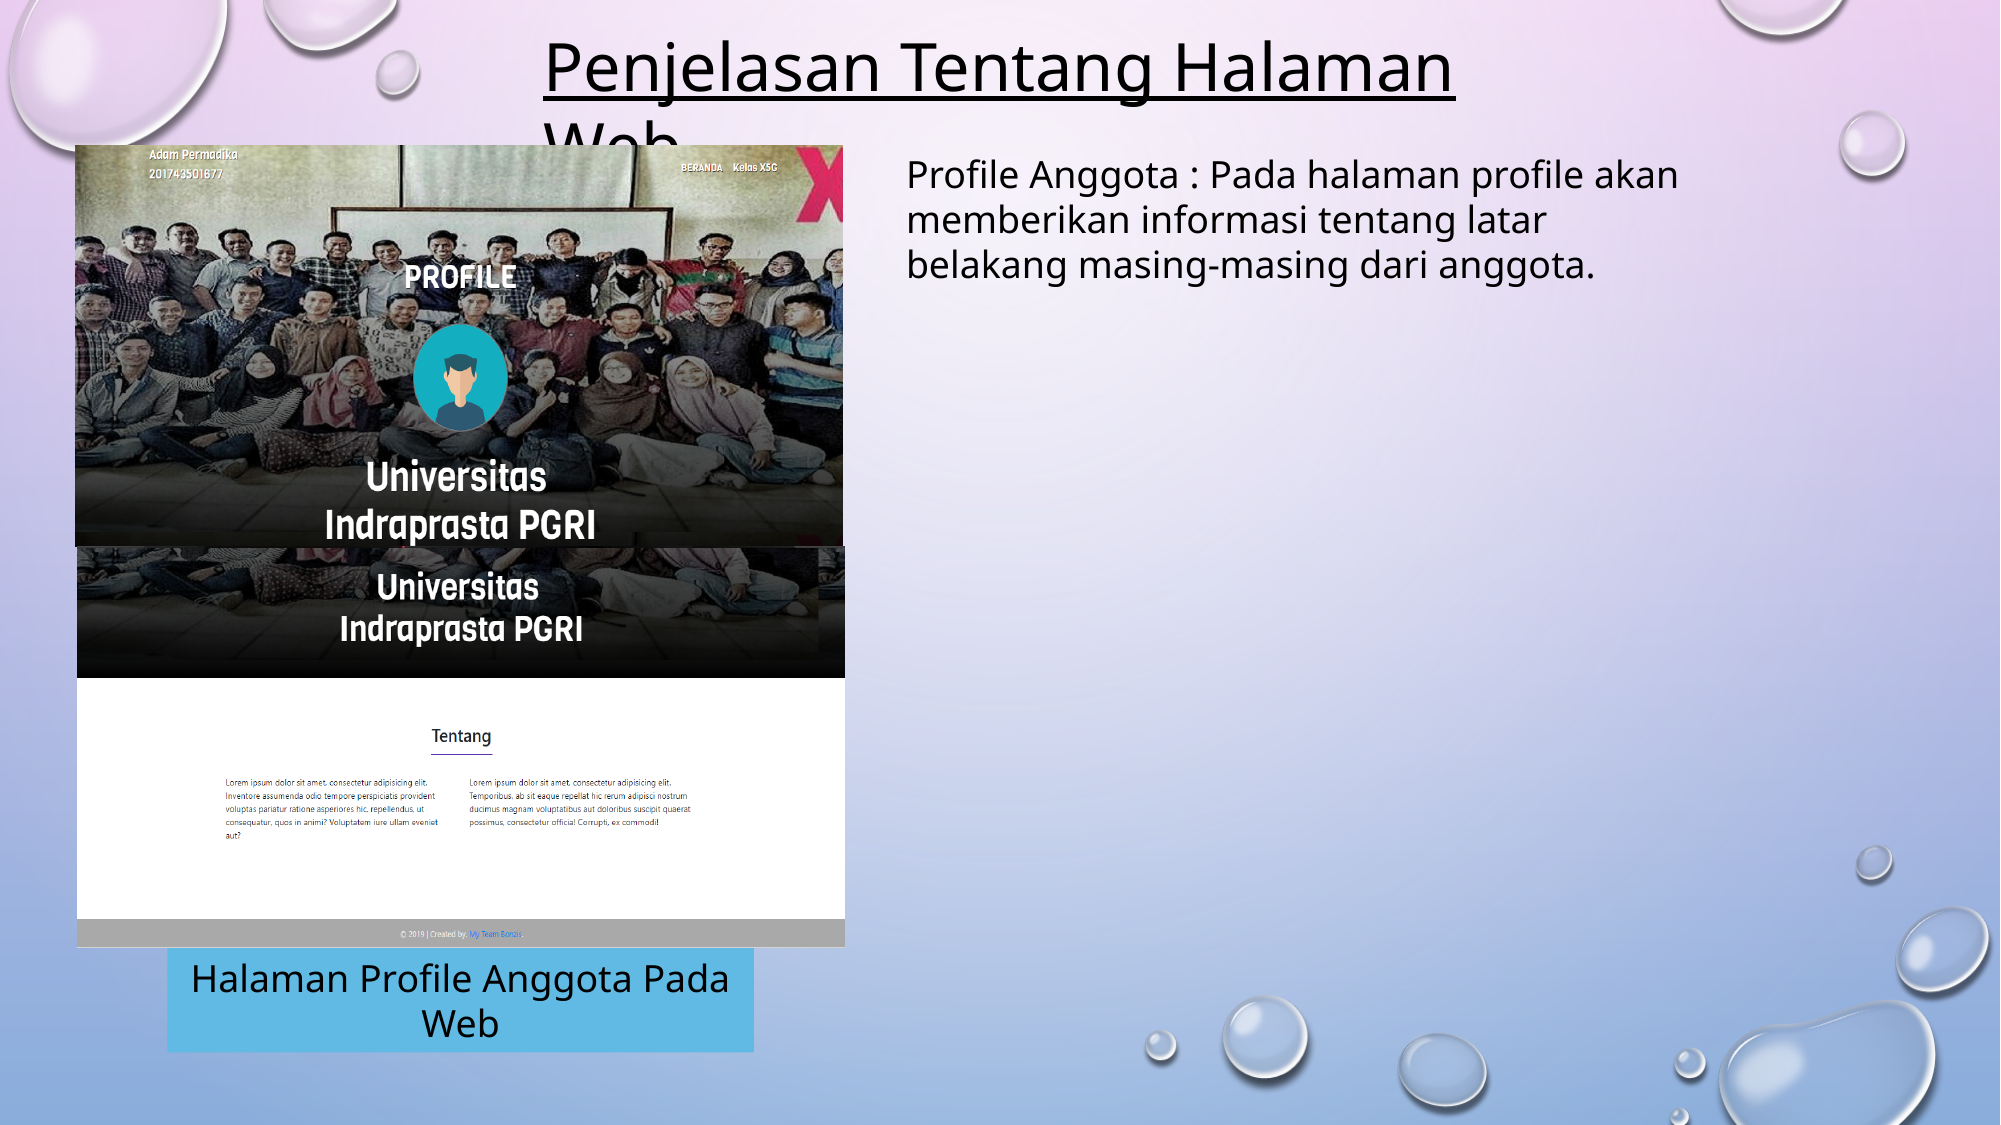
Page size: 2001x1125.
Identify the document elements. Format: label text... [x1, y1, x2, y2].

text_box Halaman Profile Anggota Pada Web [167, 948, 754, 1008]
picture [75, 145, 845, 948]
text_box Profile Anggota : Pada halaman profile akan memberikan informasi tentang latar belakang masing-masing dari anggota. [890, 143, 1729, 296]
text_box Penjelasan Tentang Halaman Web [528, 17, 1472, 114]
